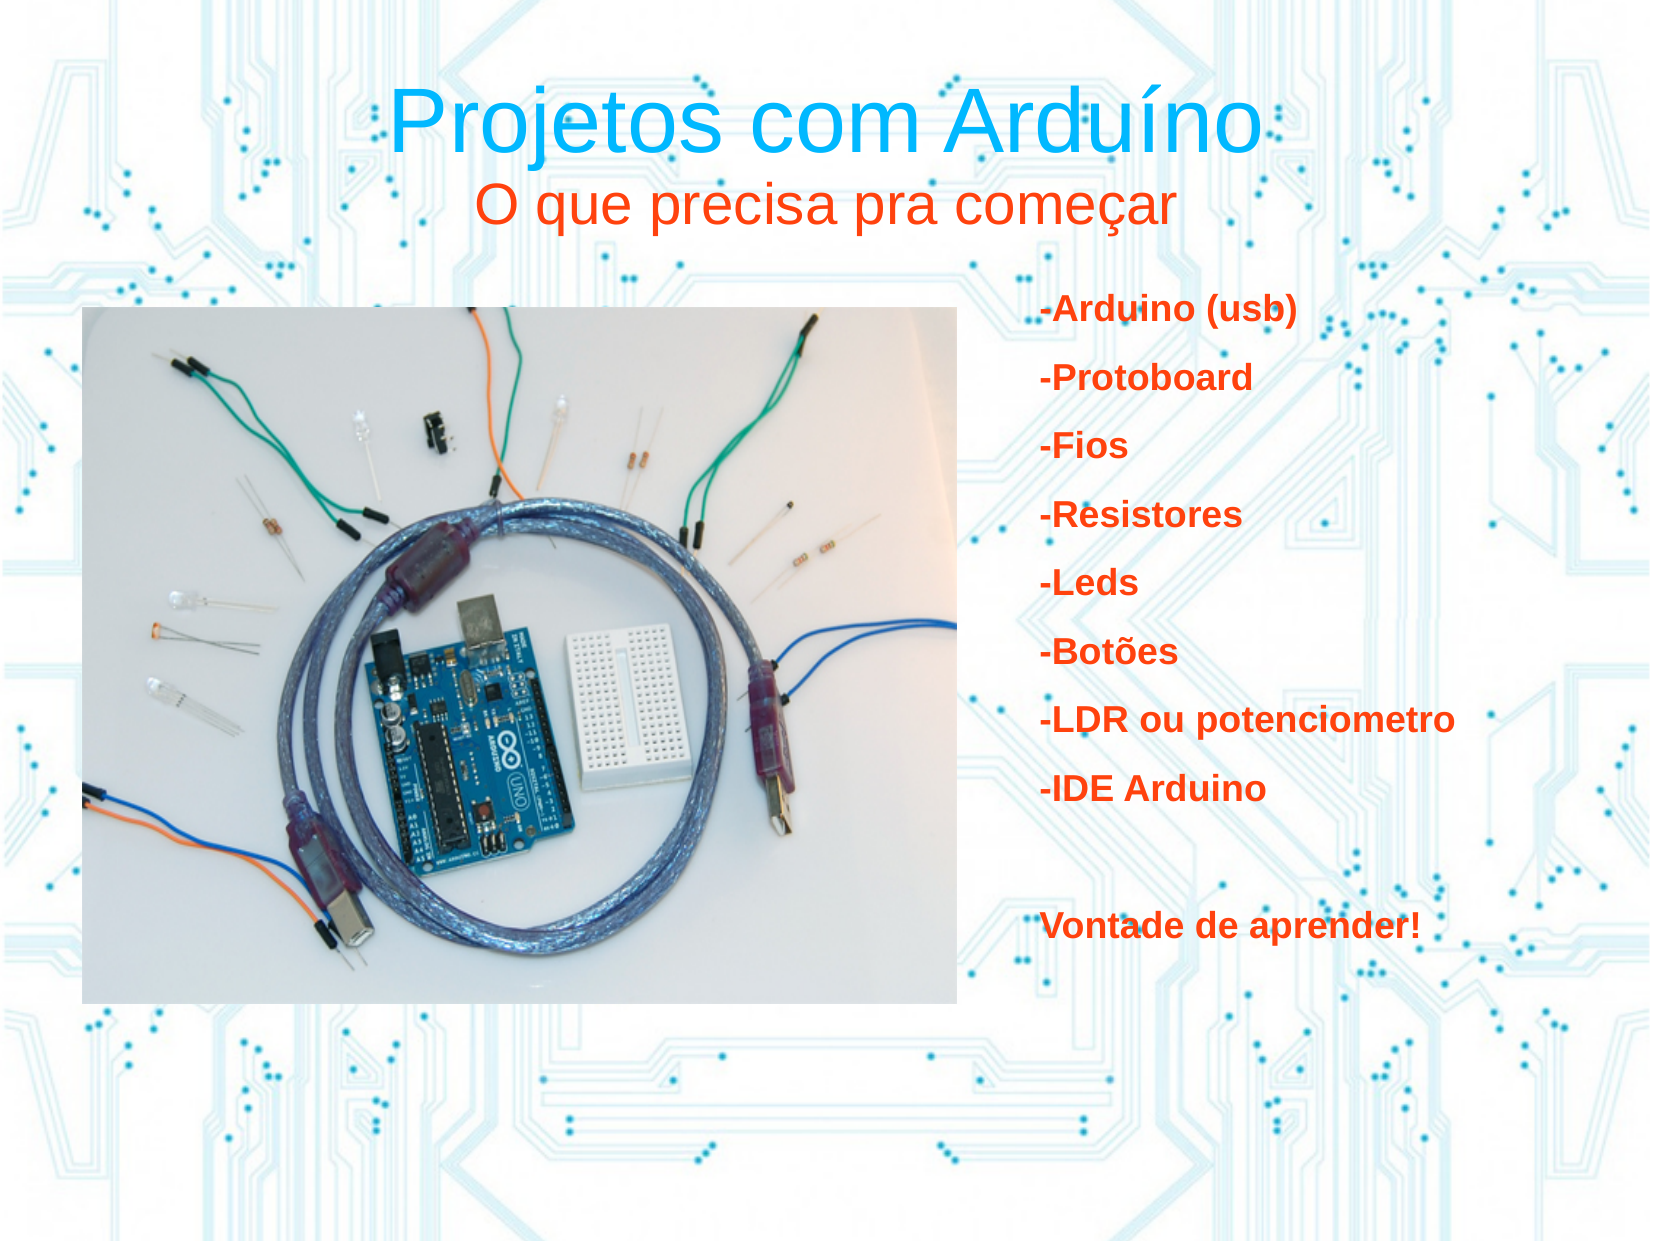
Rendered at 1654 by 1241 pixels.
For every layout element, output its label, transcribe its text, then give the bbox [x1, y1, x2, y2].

list -Arduino (usb) -Protoboard -Fios -Resistores -Leds -Botões -LDR ou potenciometro -IDE Arduino Vontade de aprender! [1039, 290, 1539, 993]
title Projetos com Arduíno O que precisa pra começar [82, 49, 1571, 257]
picture [0, 0, 1654, 1241]
